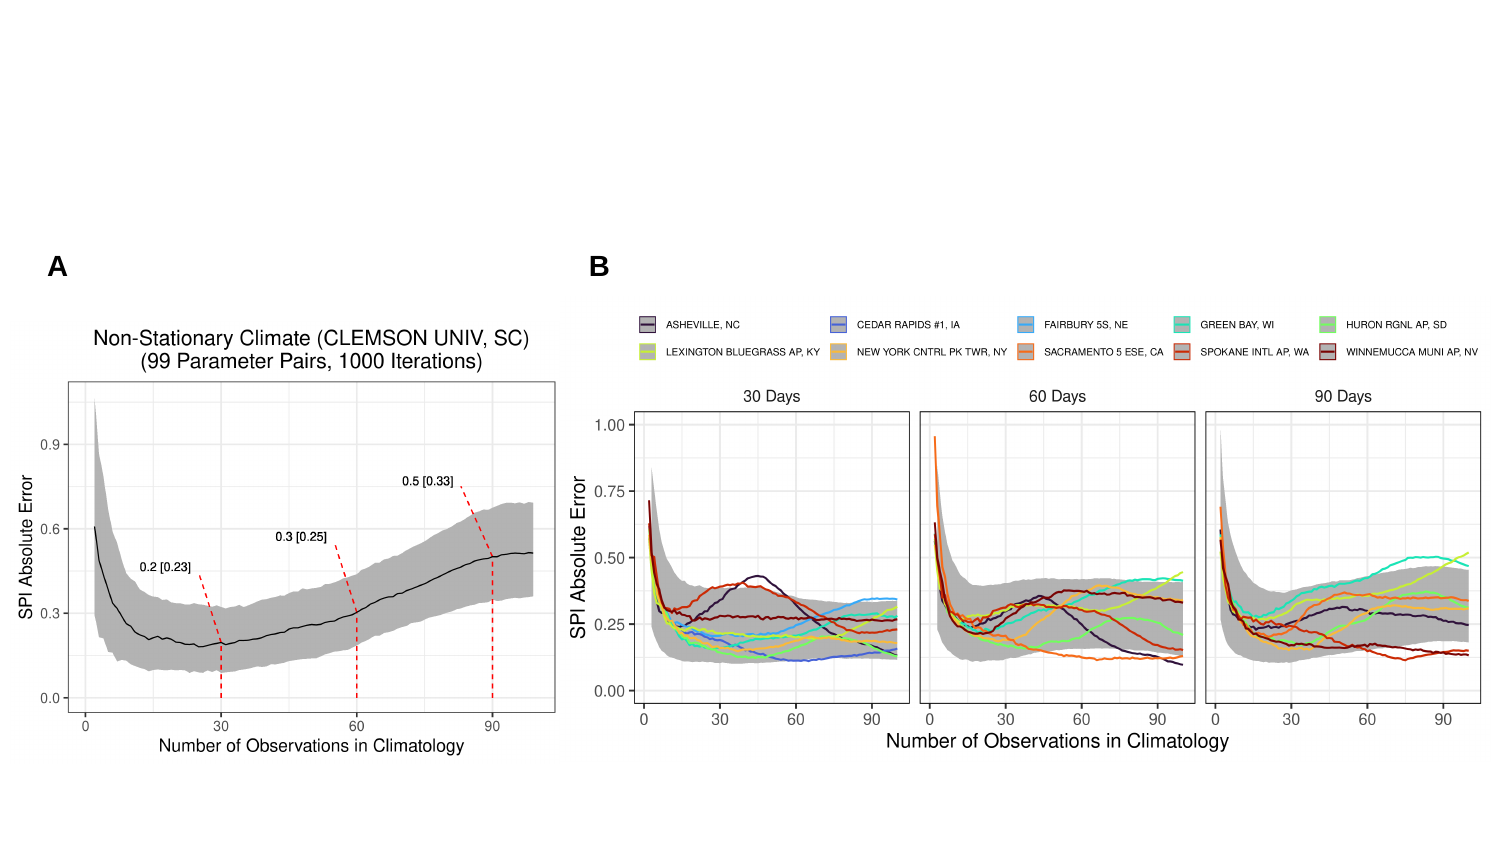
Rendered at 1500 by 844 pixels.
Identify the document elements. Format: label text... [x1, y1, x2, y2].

text_box B [573, 232, 633, 296]
text_box A [32, 232, 91, 298]
picture [10, 296, 1491, 764]
